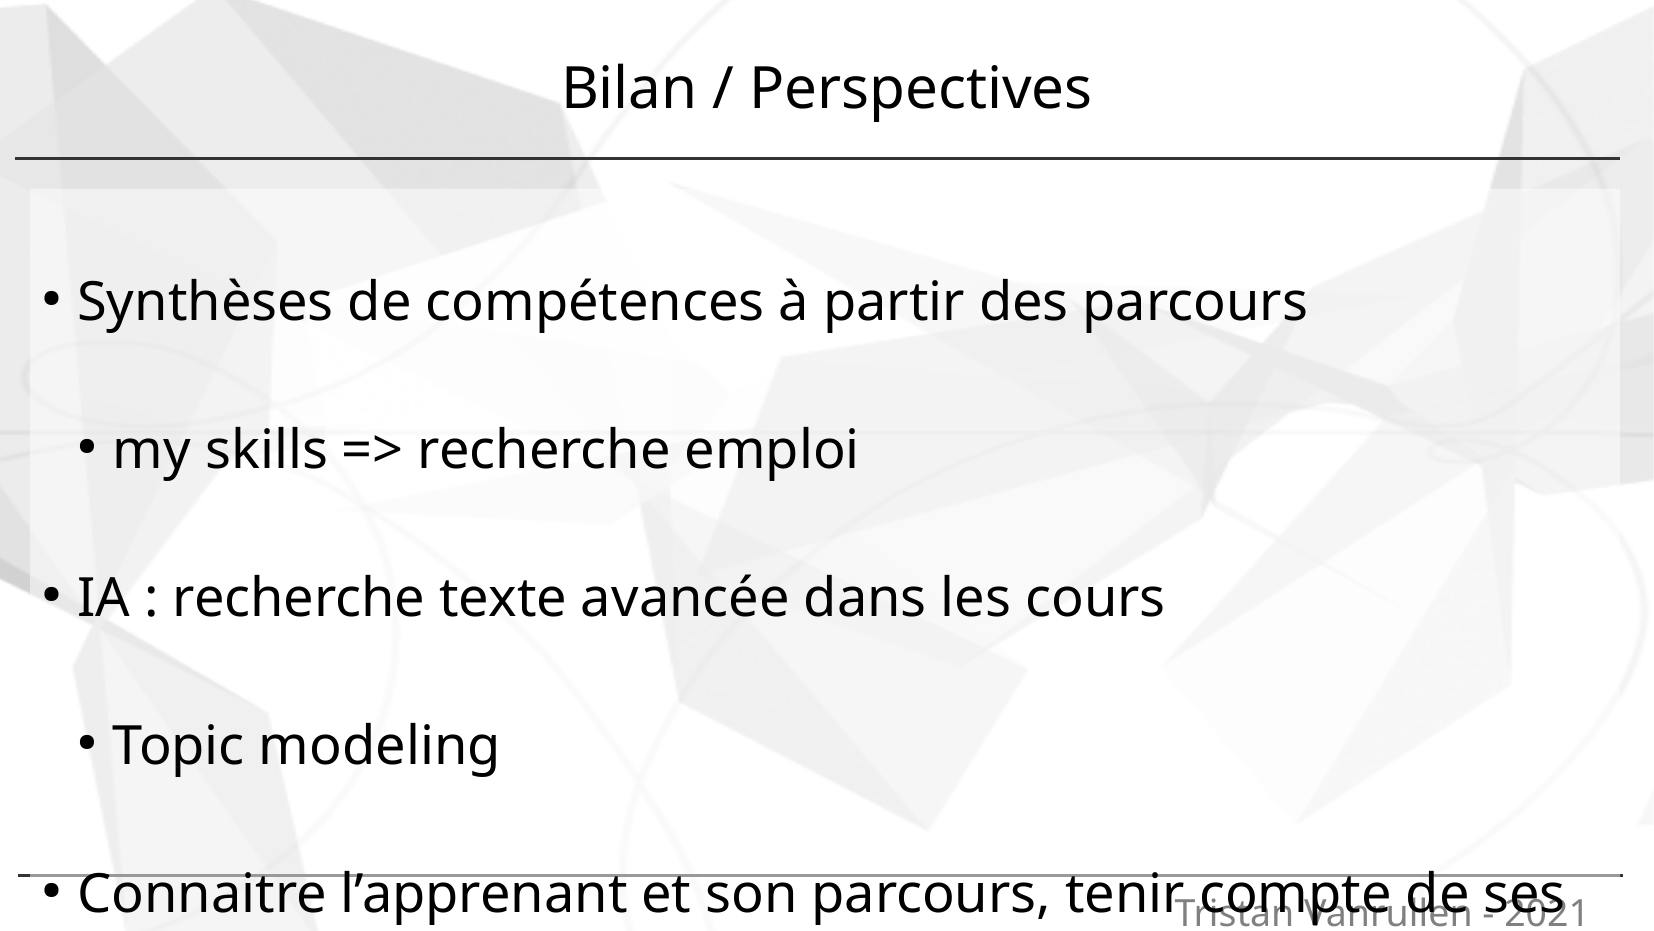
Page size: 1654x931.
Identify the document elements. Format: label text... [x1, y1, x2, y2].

title Bilan / Perspectives [82, 2, 1571, 157]
picture [0, 0, 1654, 931]
text_box Synthèses de compétences à partir des parcours my skills => recherche emploi IA : recherche texte avancée dans les cours Topic modeling Connaitre l’apprenant et son parcours, tenir compte de ses compétences préalables [30, 188, 1621, 841]
